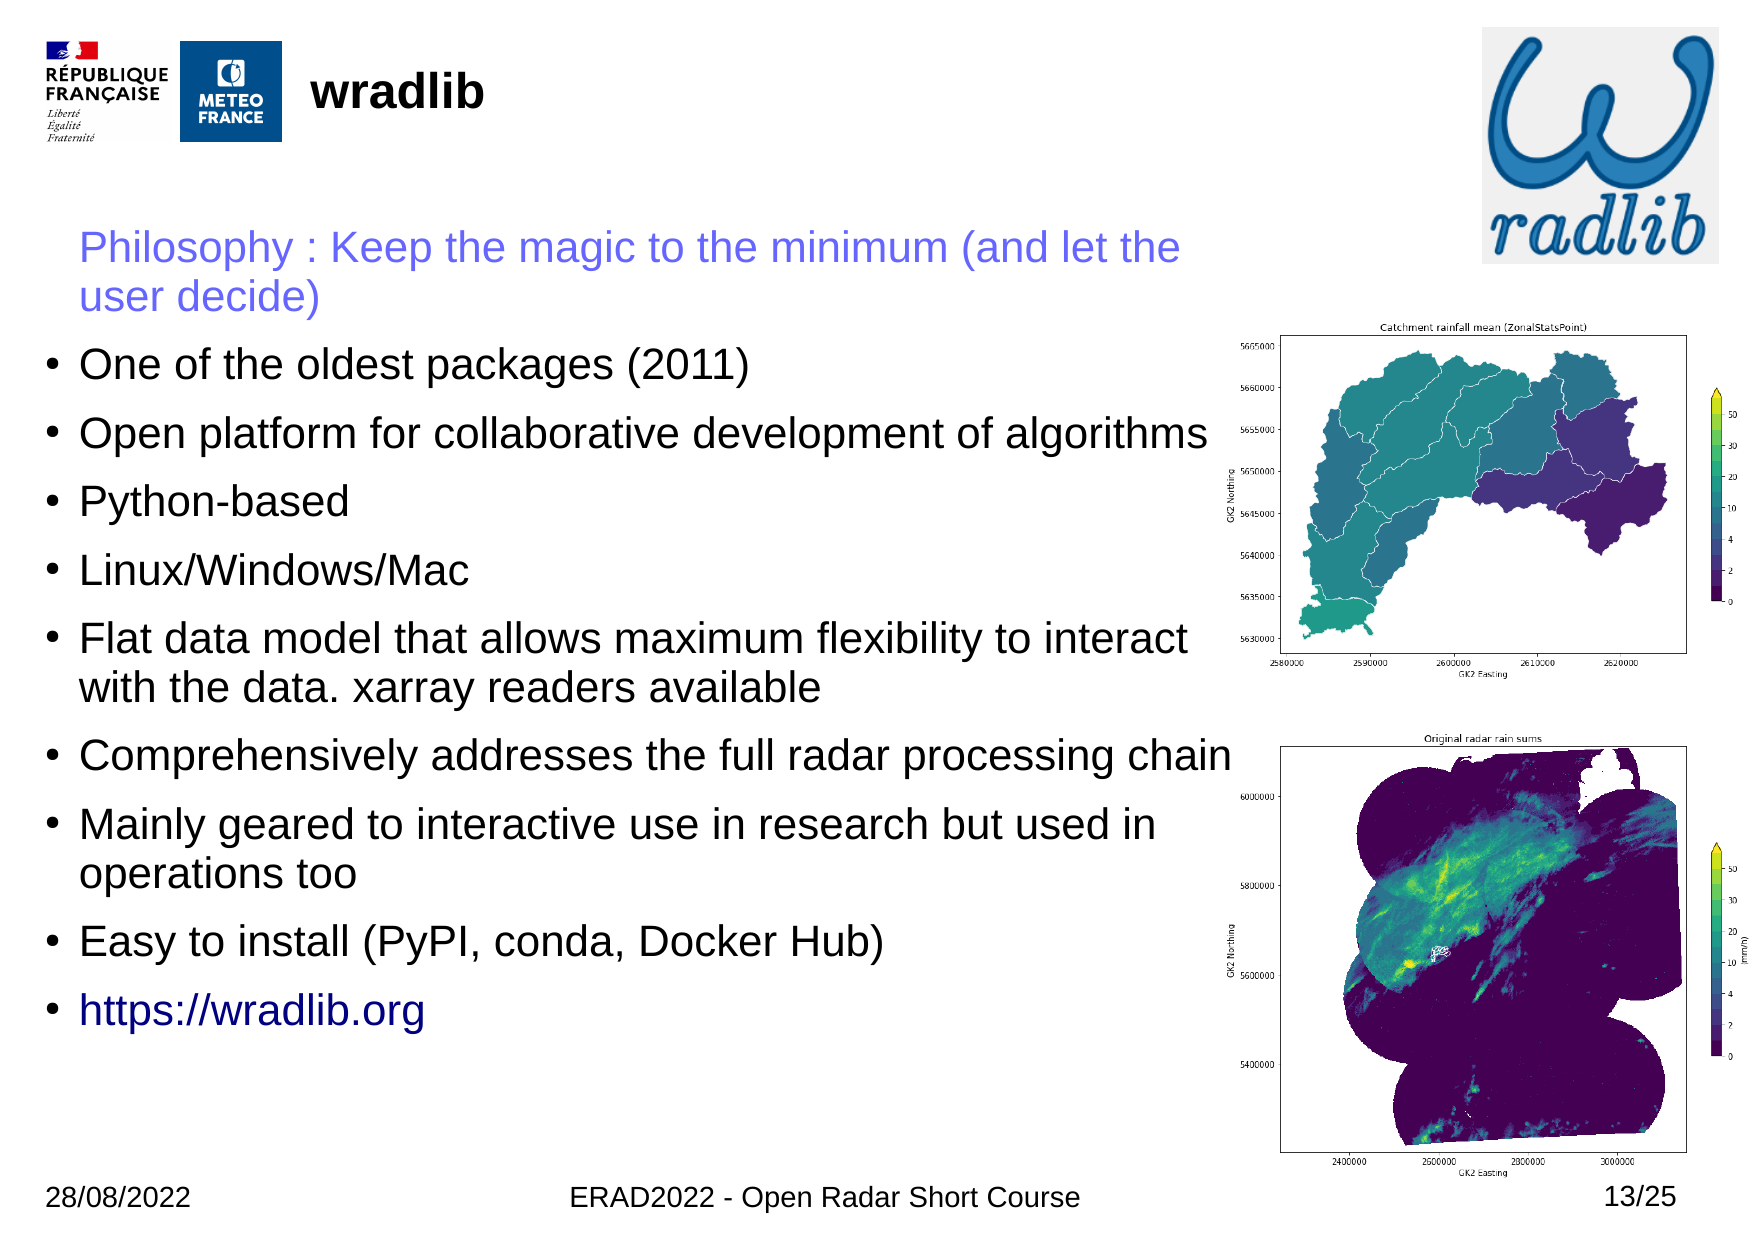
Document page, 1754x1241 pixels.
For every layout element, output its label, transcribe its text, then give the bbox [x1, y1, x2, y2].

picture [180, 41, 282, 142]
picture [46, 41, 172, 142]
list Philosophy : Keep the magic to the minimum (and let the user decide) One of the oldest packages (2011) Open platform for collaborative development of algorithms Python-based Linux/Windows/Mac Flat data model that allows maximum flexibility to interact with the data. xarray readers available Comprehensively addresses the full radar processing chain Mainly geared to interactive use in research but used in operations too Easy to install (PyPI, conda, Docker Hub) https://wradlib.org [44, 222, 1241, 1118]
title wradlib [310, 40, 1482, 142]
picture [1482, 27, 1719, 264]
picture [1222, 317, 1754, 1182]
